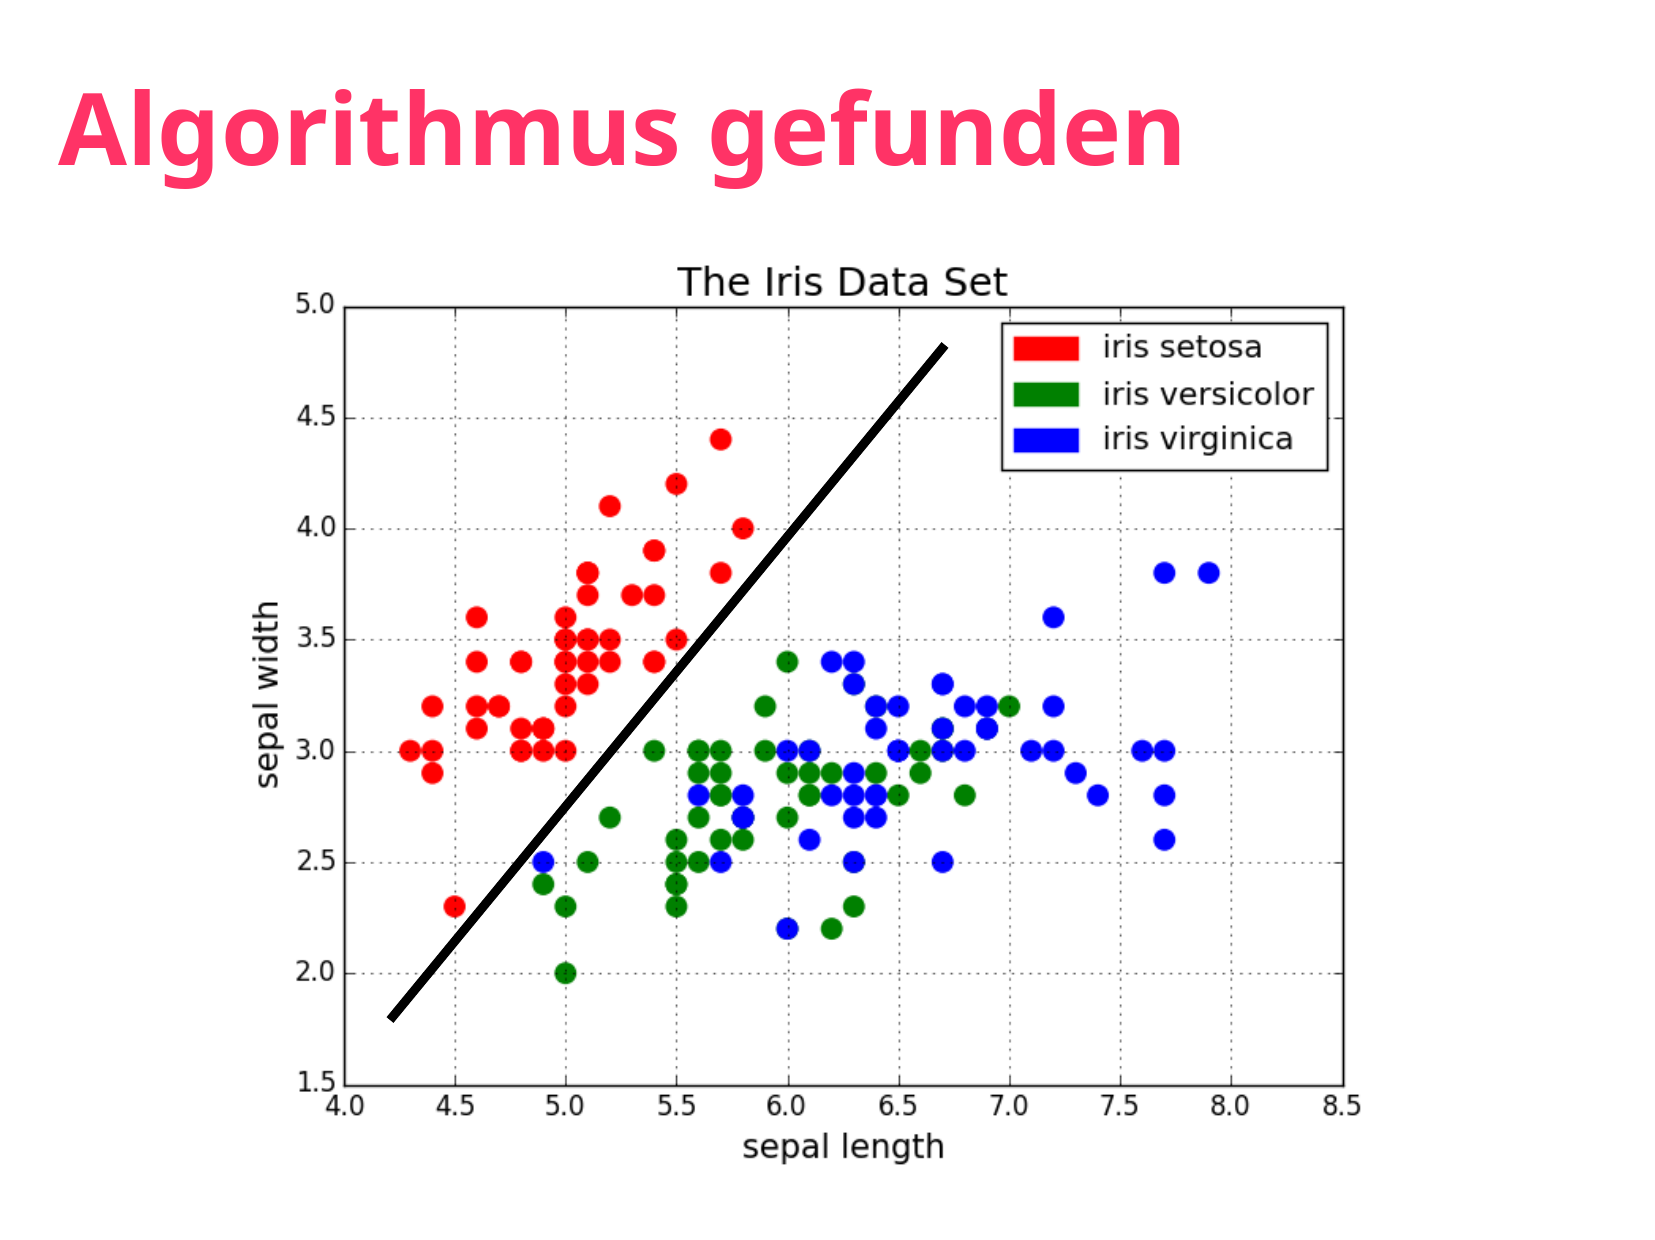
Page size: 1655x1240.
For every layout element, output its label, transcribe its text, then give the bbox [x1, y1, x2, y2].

picture [183, 209, 1471, 1182]
text_box Algorithmus gefunden [58, 58, 1409, 176]
